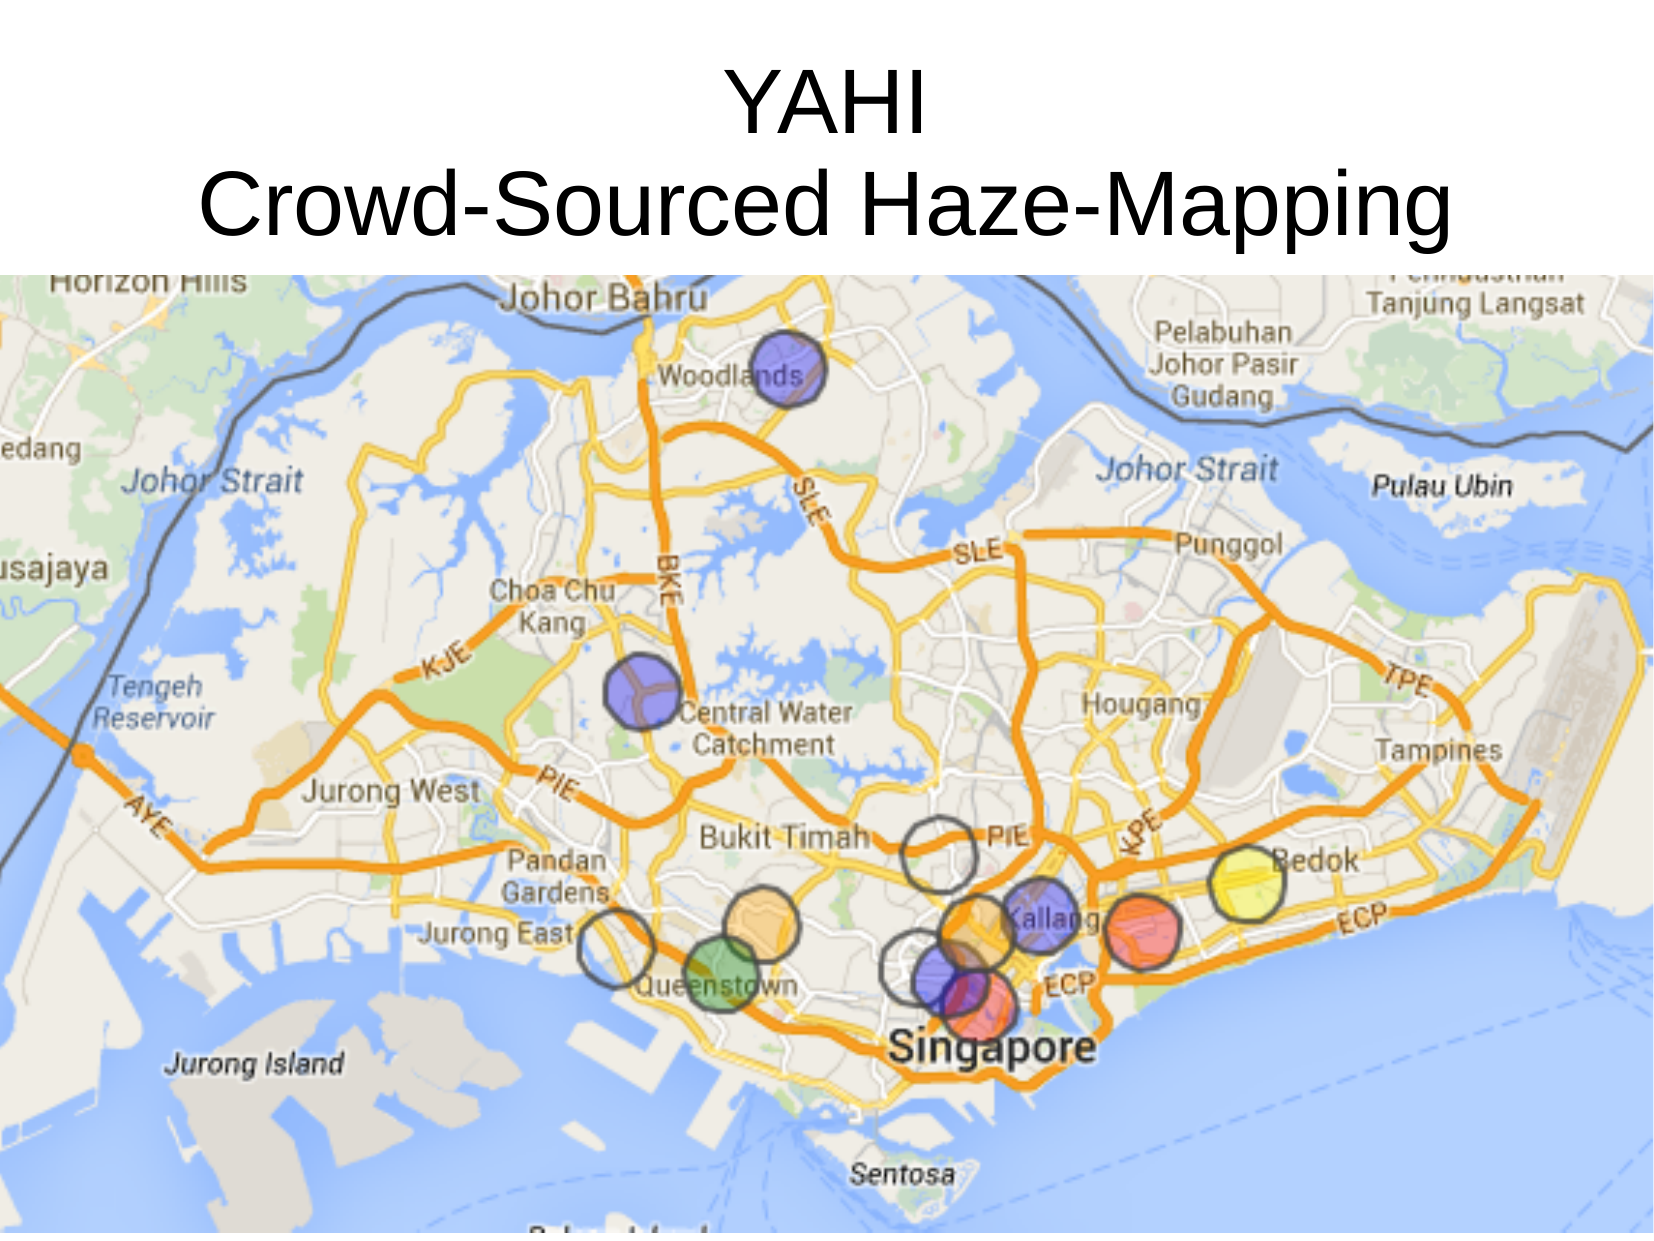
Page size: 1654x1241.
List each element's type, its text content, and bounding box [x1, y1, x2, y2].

title YAHI Crowd-Sourced Haze-Mapping [82, 49, 1571, 257]
picture [0, 275, 1654, 1233]
